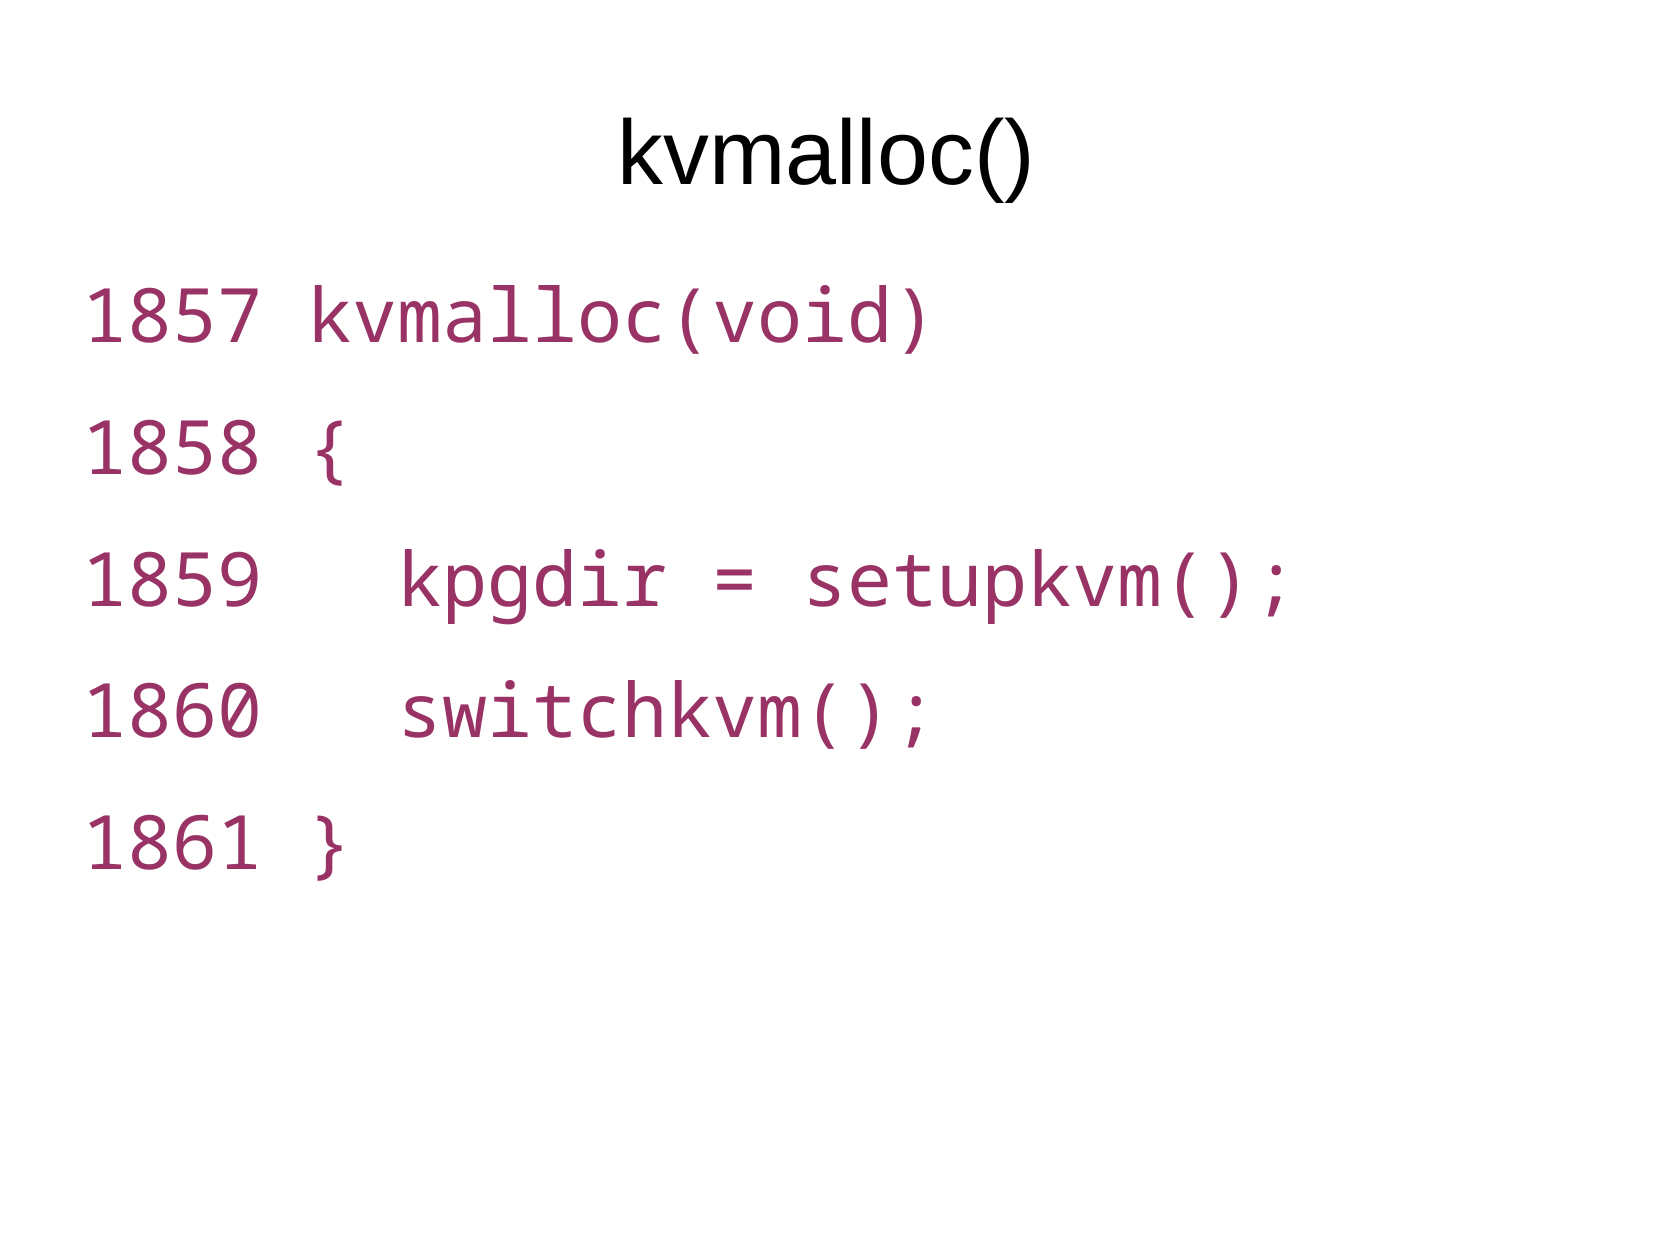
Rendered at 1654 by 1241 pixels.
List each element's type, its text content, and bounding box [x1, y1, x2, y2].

title kvmalloc() [82, 49, 1571, 257]
list 1857 kvmalloc(void) 1858 { 1859 kpgdir = setupkvm(); 1860 switchkvm(); 1861 } [82, 262, 1571, 1163]
